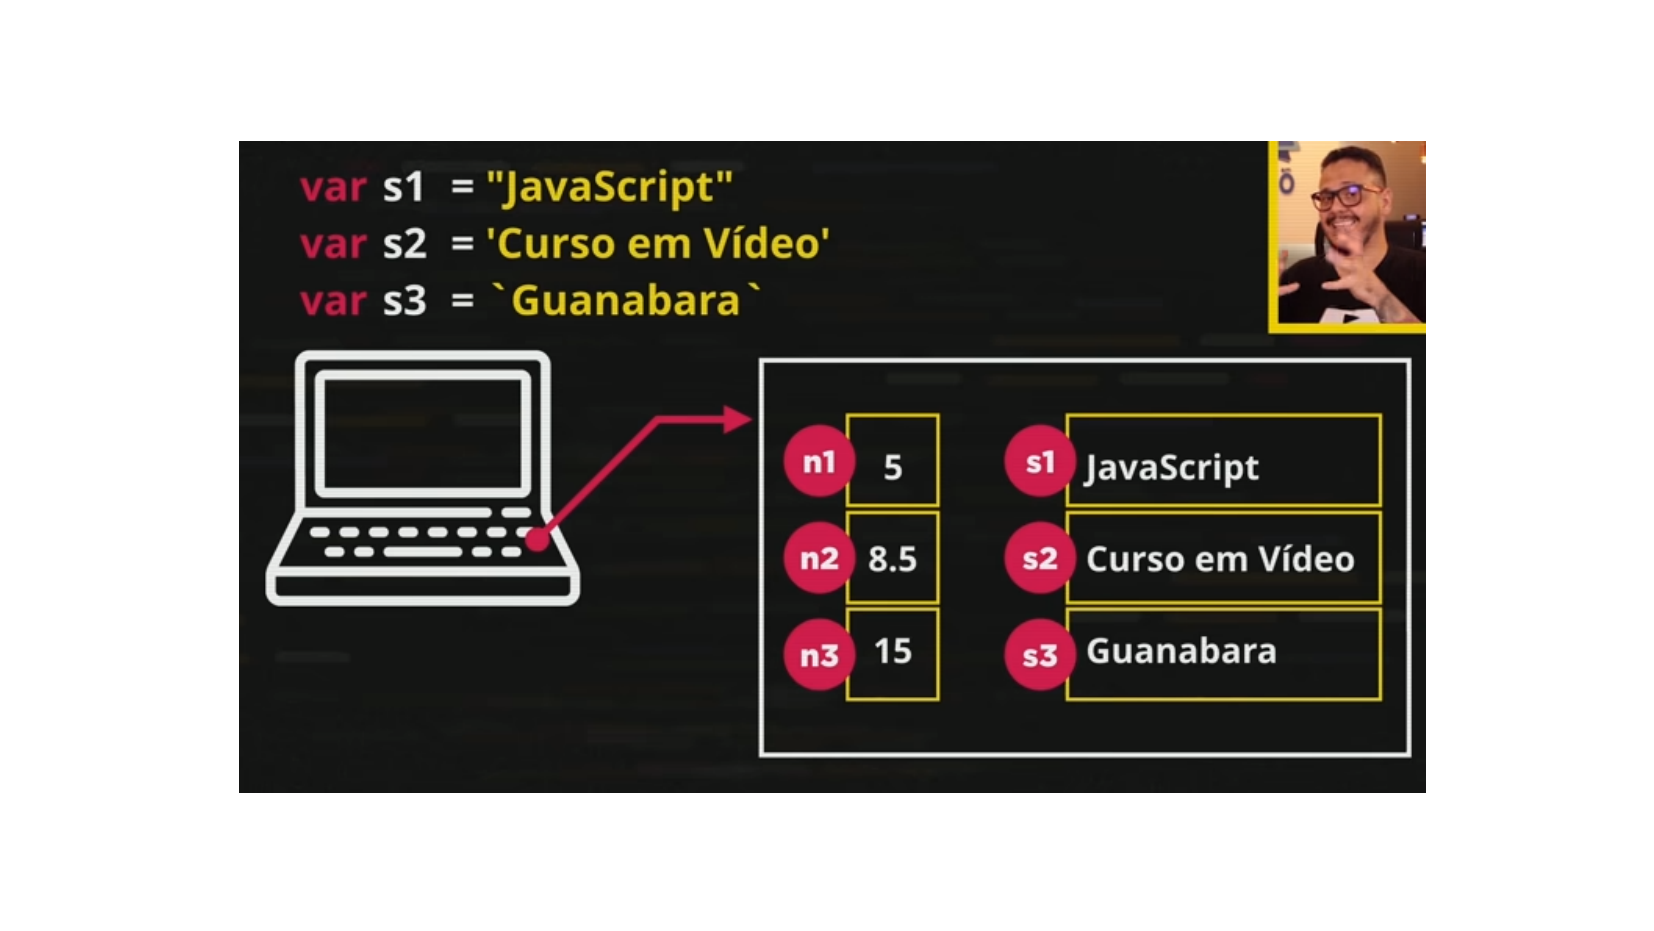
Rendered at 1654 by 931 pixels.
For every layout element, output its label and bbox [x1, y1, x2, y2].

picture [239, 141, 1426, 793]
